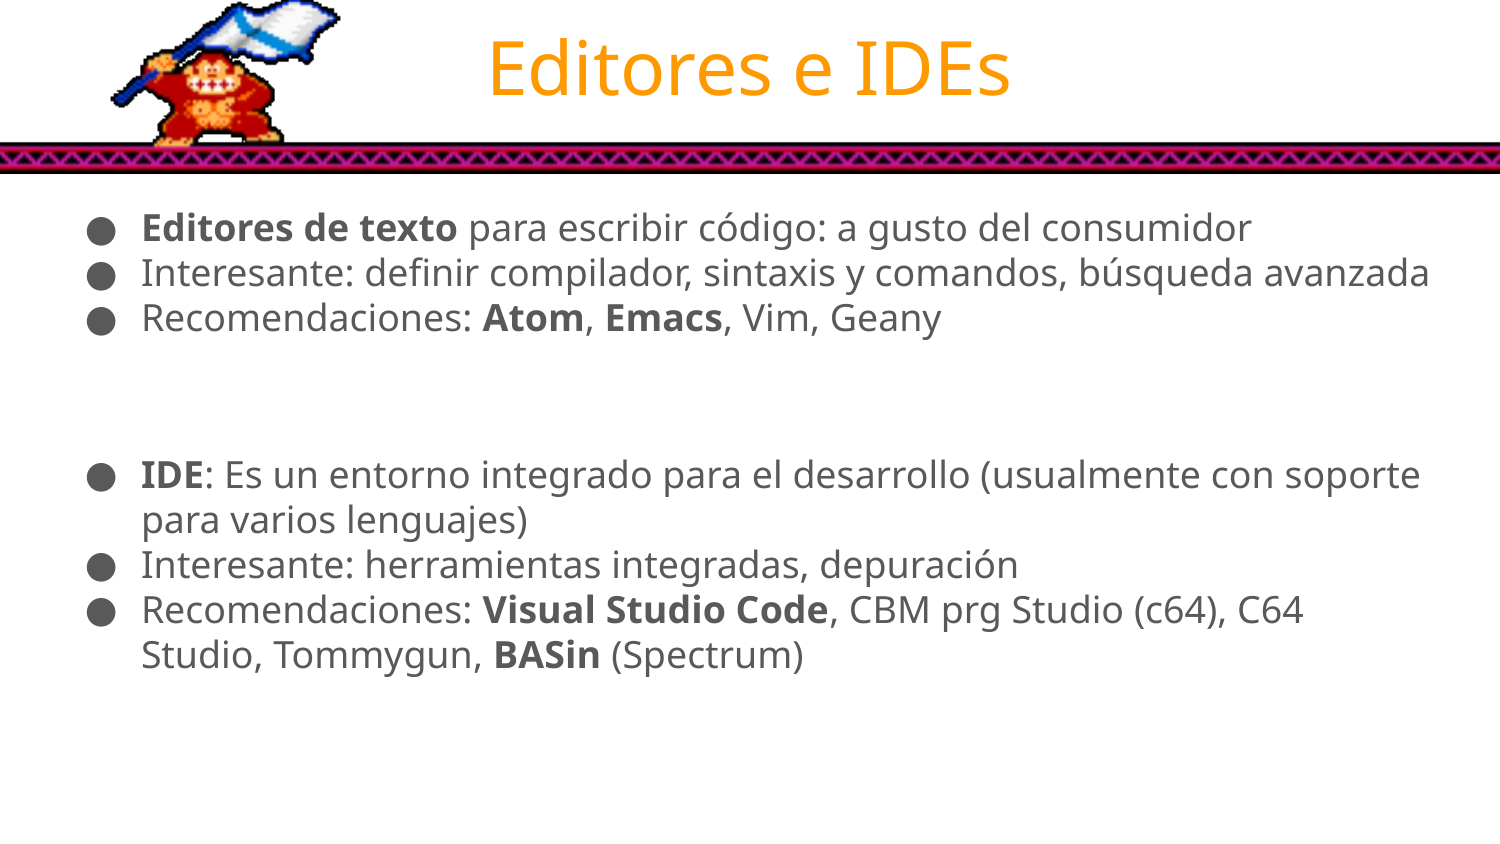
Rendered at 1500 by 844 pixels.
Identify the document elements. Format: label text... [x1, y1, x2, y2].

title Editores e IDEs [471, 18, 1315, 112]
list Editores de texto para escribir código: a gusto del consumidor Interesante: definir compilador, sintaxis y comandos, búsqueda avanzada Recomendaciones: Atom, Emacs, Vim, Geany IDE: Es un entorno integrado para el desarrollo (usualmente con soporte para varios lenguajes) Interesante: herramientas integradas, depuración Recomendaciones: Visual Studio Code, CBM prg Studio (c64), C64 Studio, Tommygun, BASin (Spectrum) [51, 189, 1449, 777]
picture [0, 0, 1500, 174]
